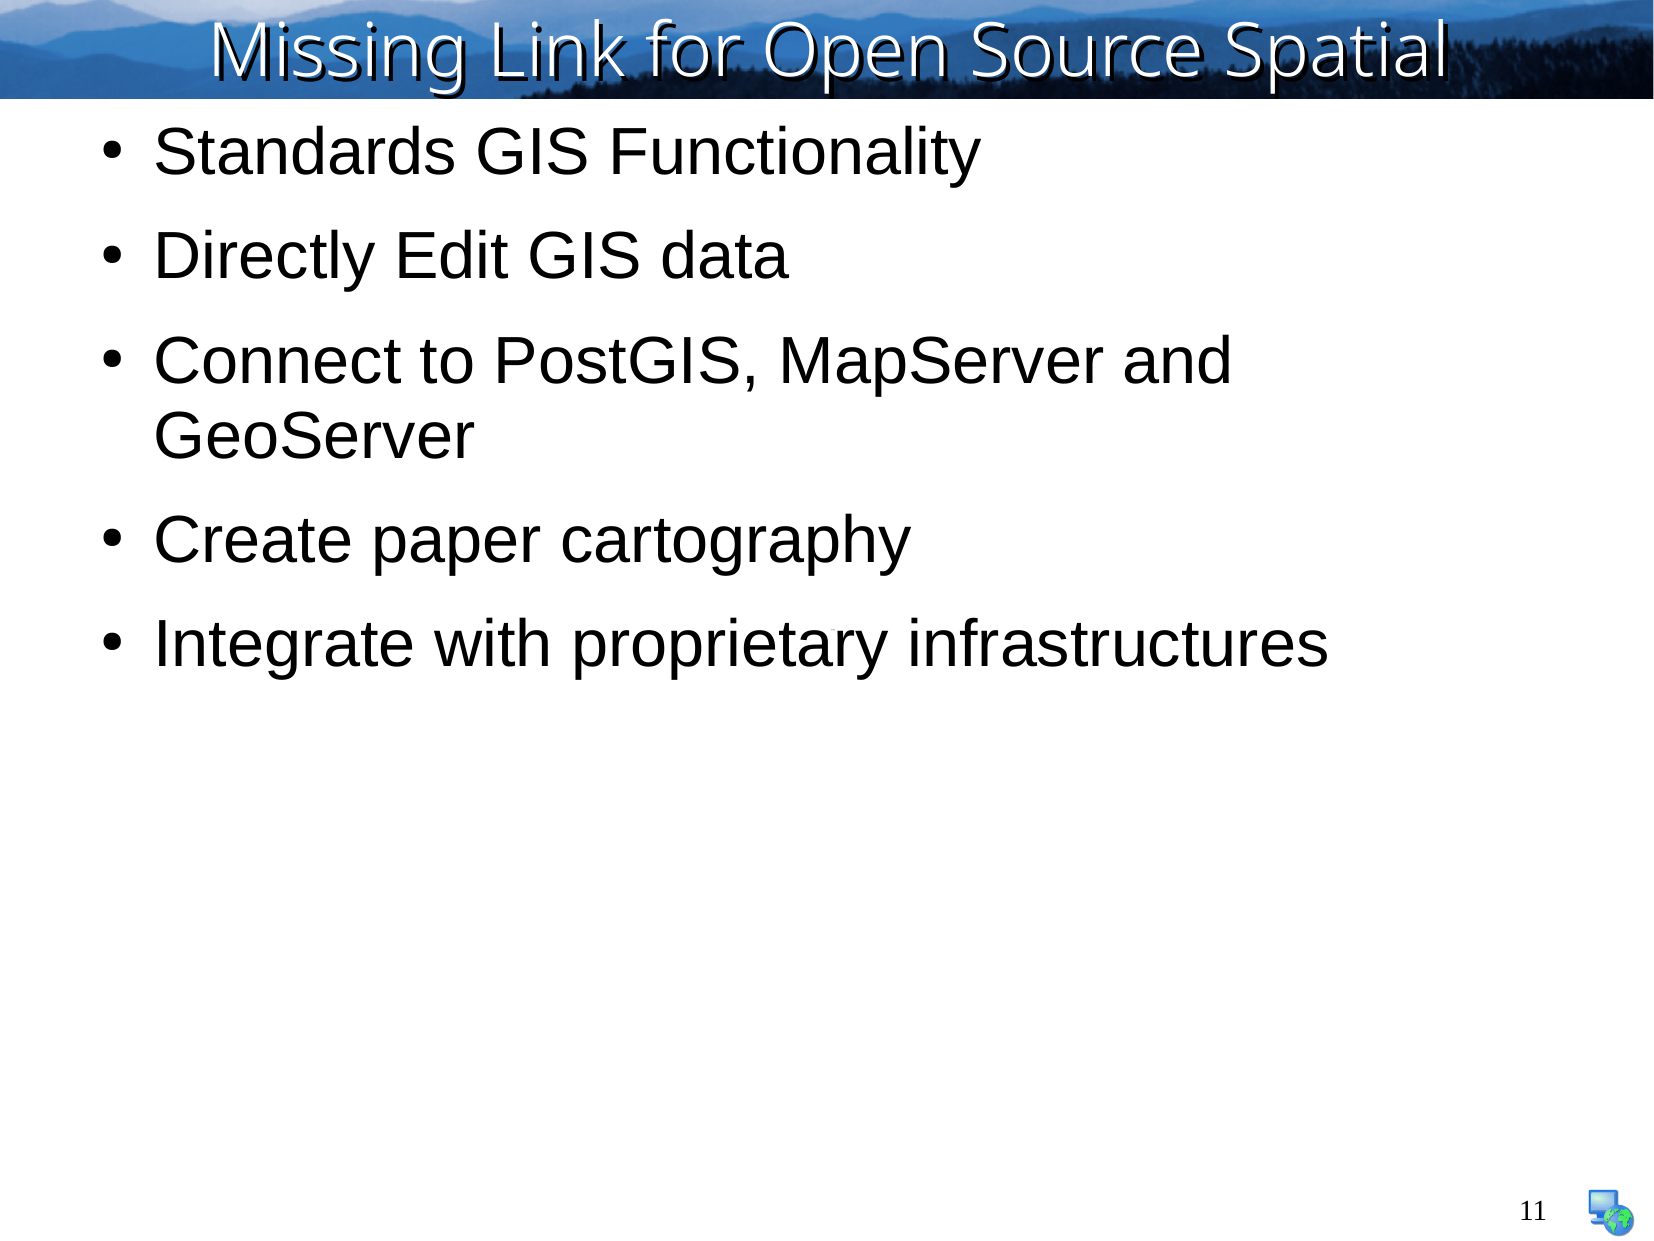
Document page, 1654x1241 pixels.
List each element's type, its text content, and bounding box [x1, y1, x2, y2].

list Standards GIS Functionality Directly Edit GIS data Connect to PostGIS, MapServer and GeoServer Create paper cartography Integrate with proprietary infrastructures [82, 114, 1571, 1184]
picture [1279, 0, 1654, 99]
picture [1588, 1189, 1635, 1238]
title Missing Link for Open Source Spatial [49, 0, 1611, 96]
picture [0, 0, 441, 99]
